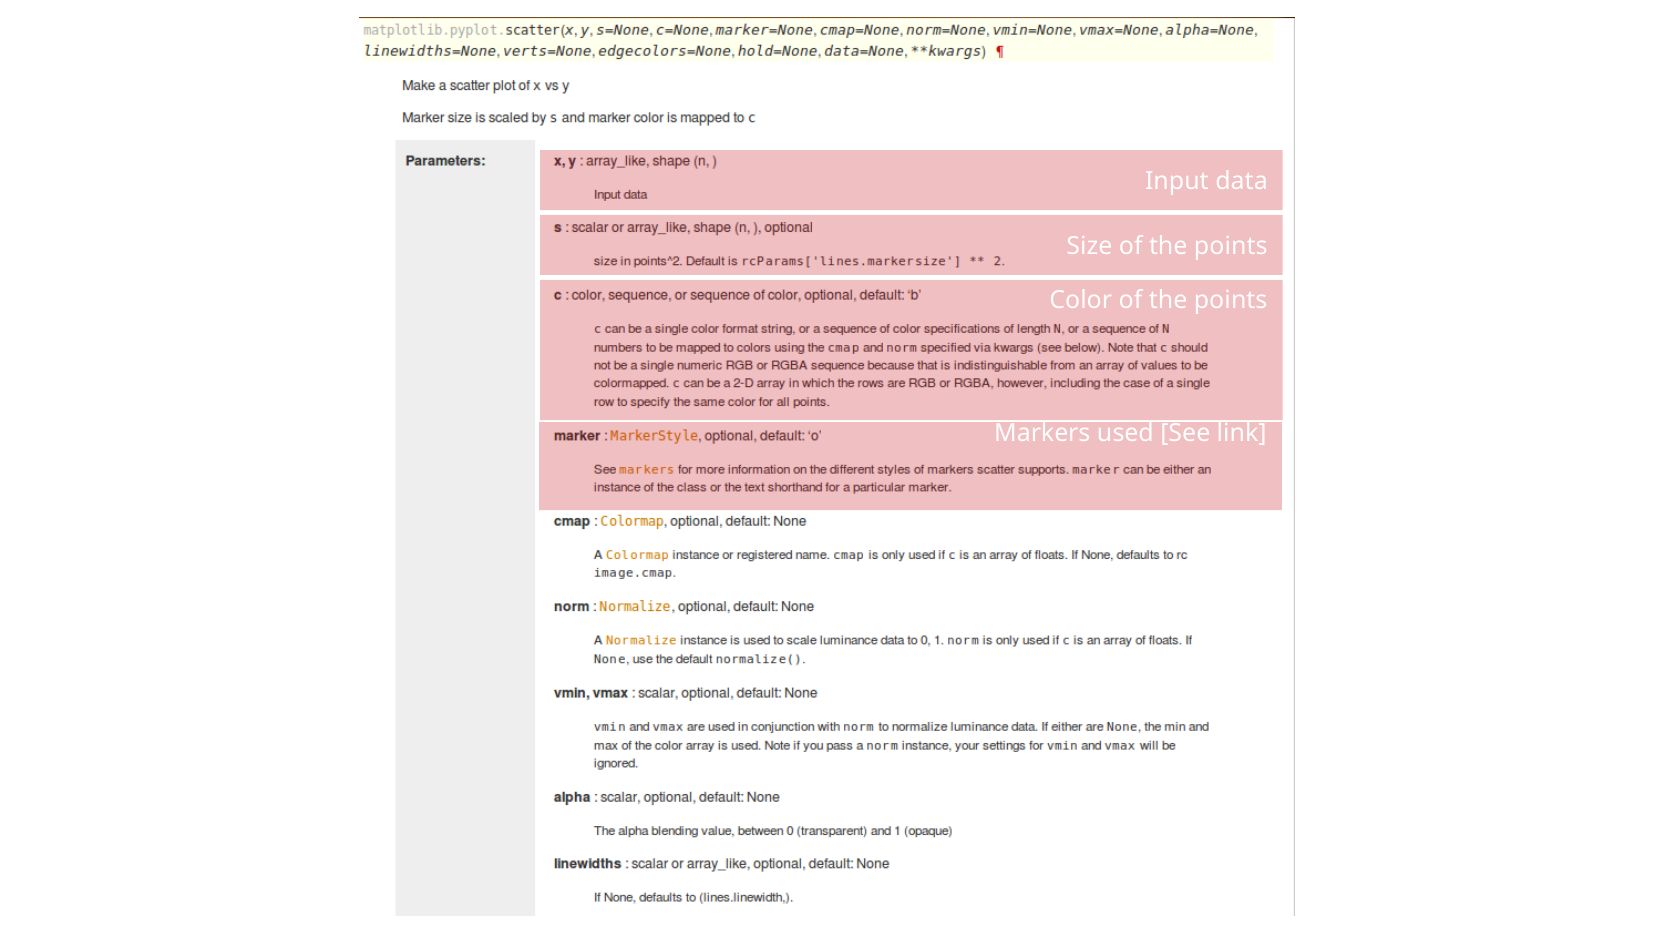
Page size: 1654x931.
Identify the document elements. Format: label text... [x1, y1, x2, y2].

text_box Size of the points [540, 214, 1283, 275]
picture [359, 17, 1295, 916]
text_box Markers used [See link] [539, 422, 1282, 511]
text_box Color of the points [540, 279, 1283, 421]
text_box Input data [540, 150, 1283, 211]
